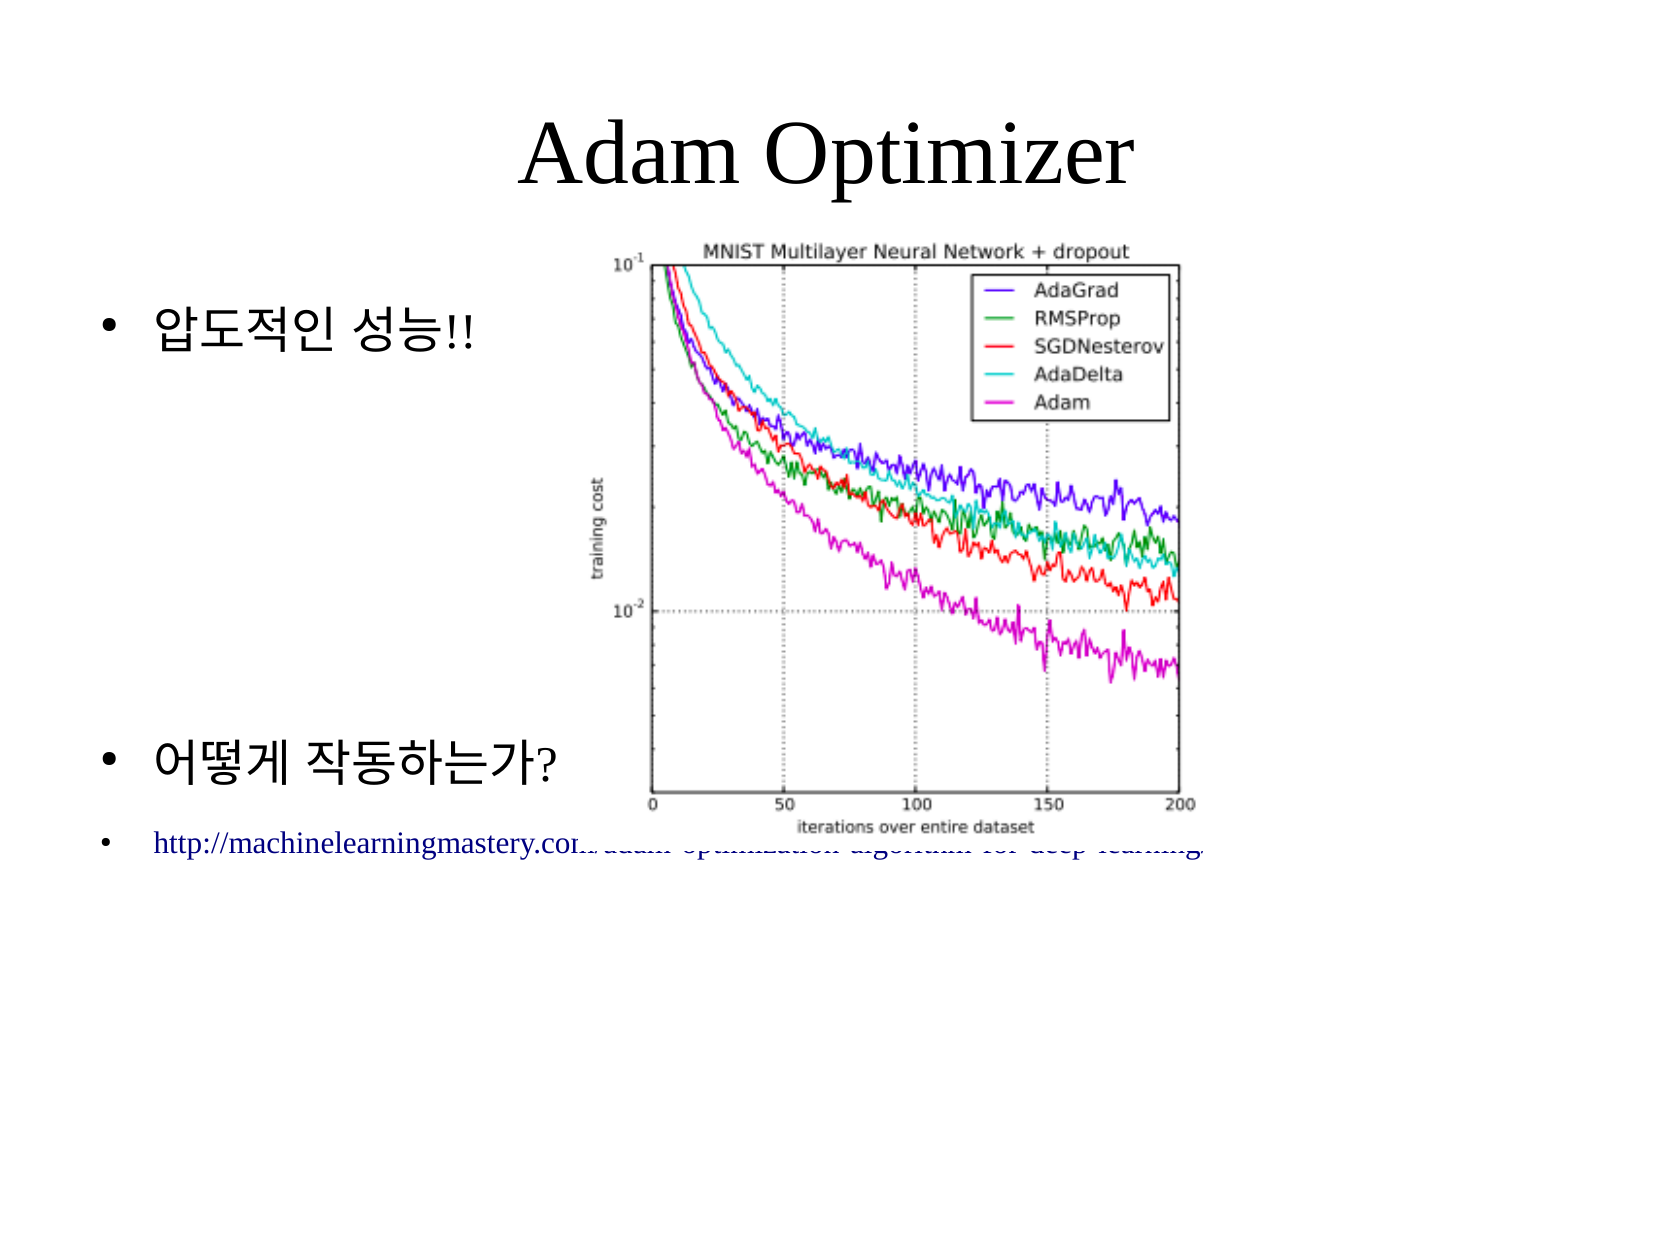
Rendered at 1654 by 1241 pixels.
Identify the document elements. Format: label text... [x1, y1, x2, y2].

picture [578, 220, 1229, 851]
title Adam Optimizer [82, 49, 1571, 257]
list 압도적인 성능!! 어떻게 작동하는가? http://machinelearningmastery.com/adam-optimization-algorithm-for-deep-learning/ [82, 290, 1571, 1010]
